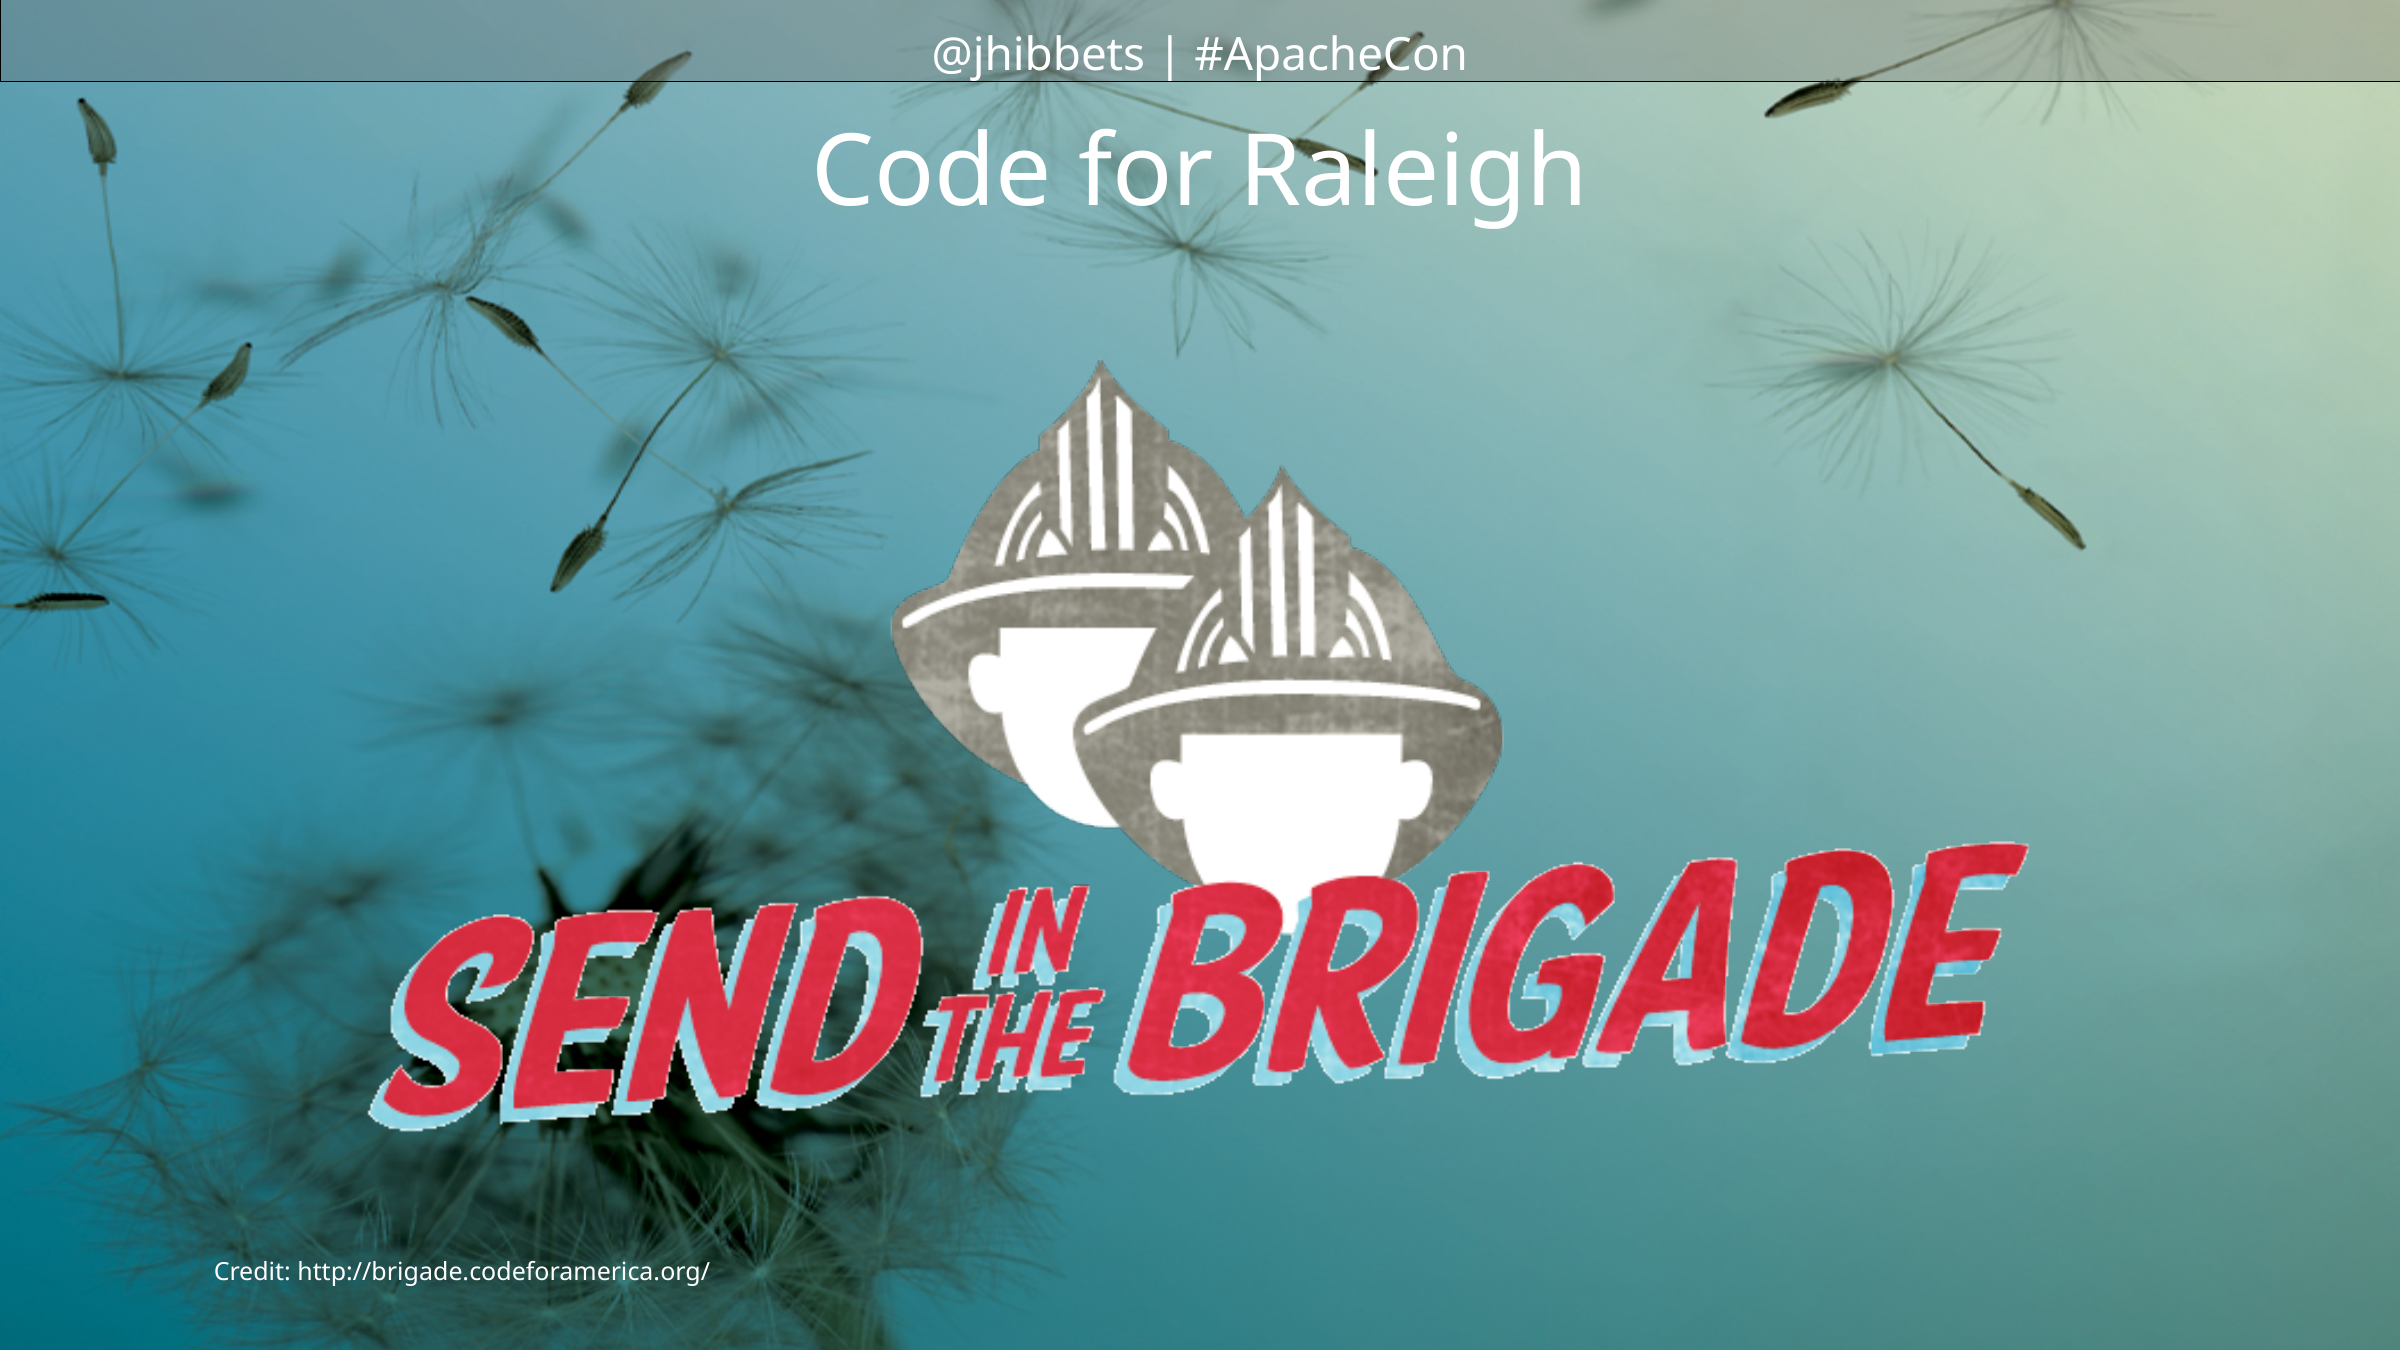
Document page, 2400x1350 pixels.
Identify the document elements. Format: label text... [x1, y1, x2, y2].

title Code for Raleigh [120, 53, 2281, 280]
text_box Credit: http://brigade.codeforamerica.org/ [199, 1245, 974, 1293]
picture [0, 82, 2400, 1350]
